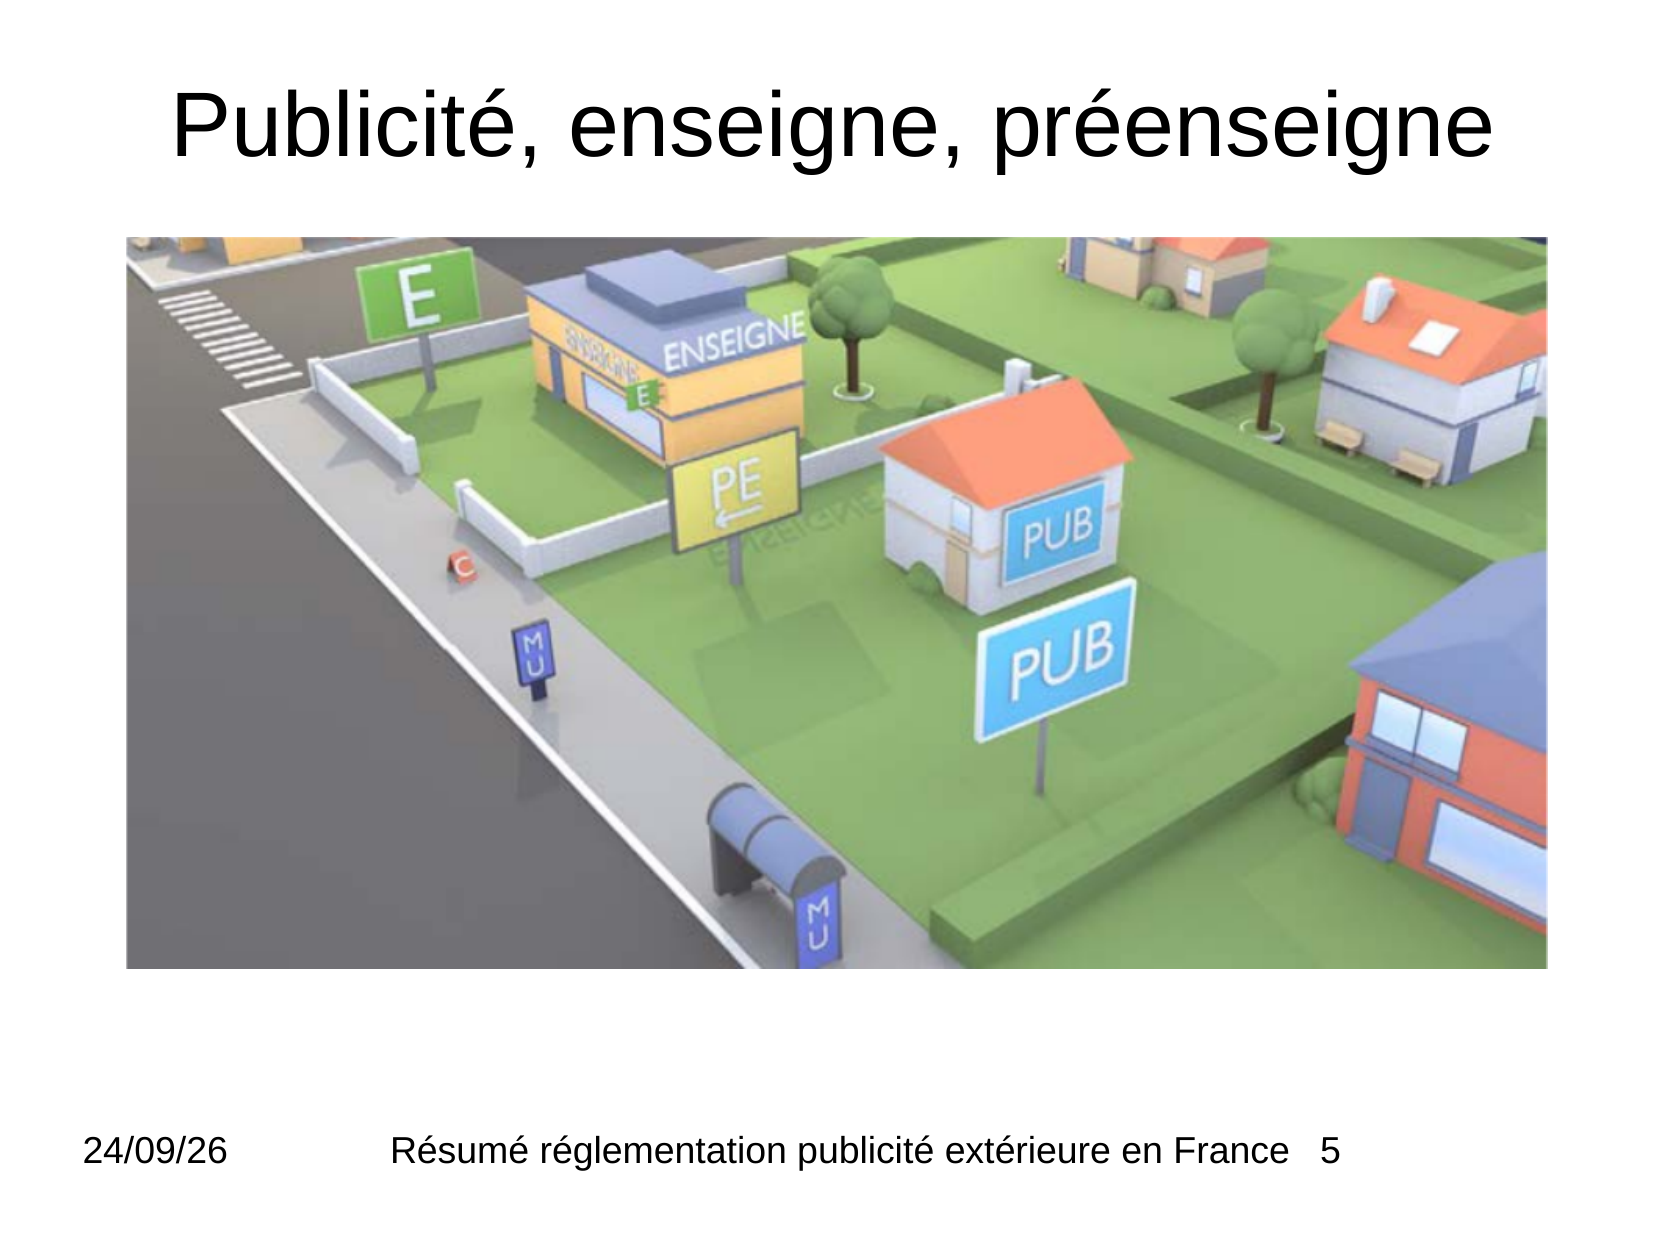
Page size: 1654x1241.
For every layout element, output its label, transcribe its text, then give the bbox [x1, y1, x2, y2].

picture [126, 237, 1548, 969]
title Publicité, enseigne, préenseigne [90, 19, 1579, 225]
